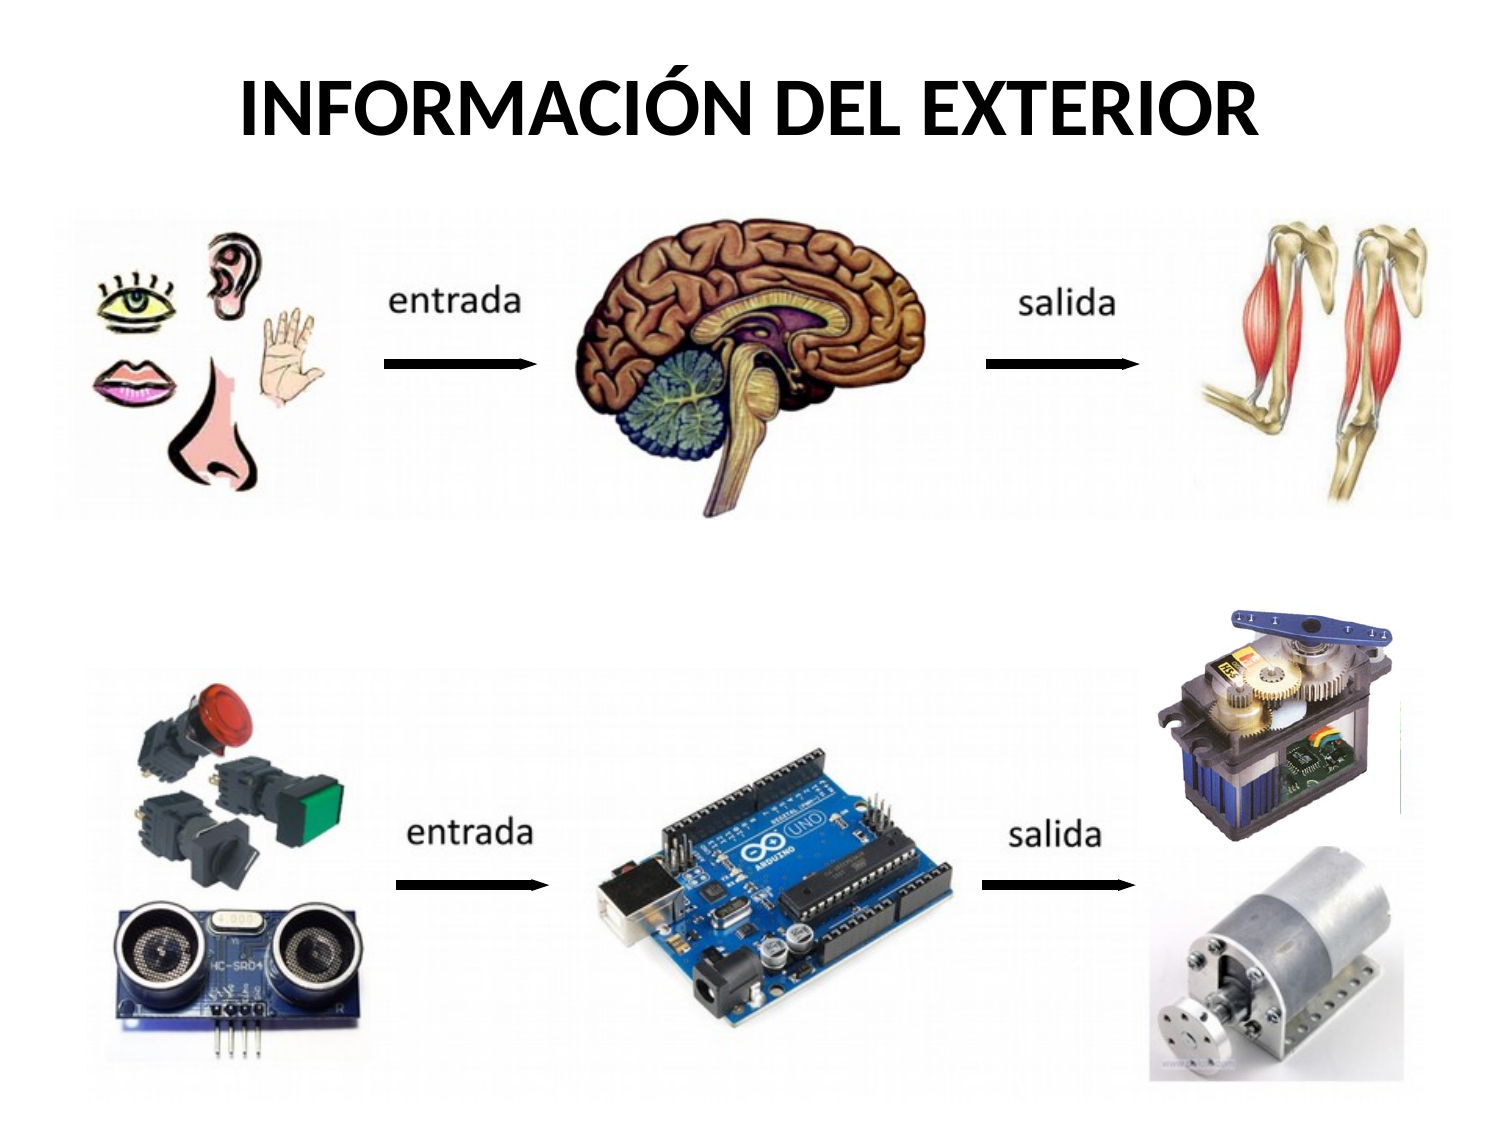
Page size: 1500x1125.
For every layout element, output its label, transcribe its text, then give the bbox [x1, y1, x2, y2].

text_box INFORMACIÓN DEL EXTERIOR [75, 45, 1426, 208]
picture [53, 208, 1453, 521]
picture [86, 602, 1424, 1102]
